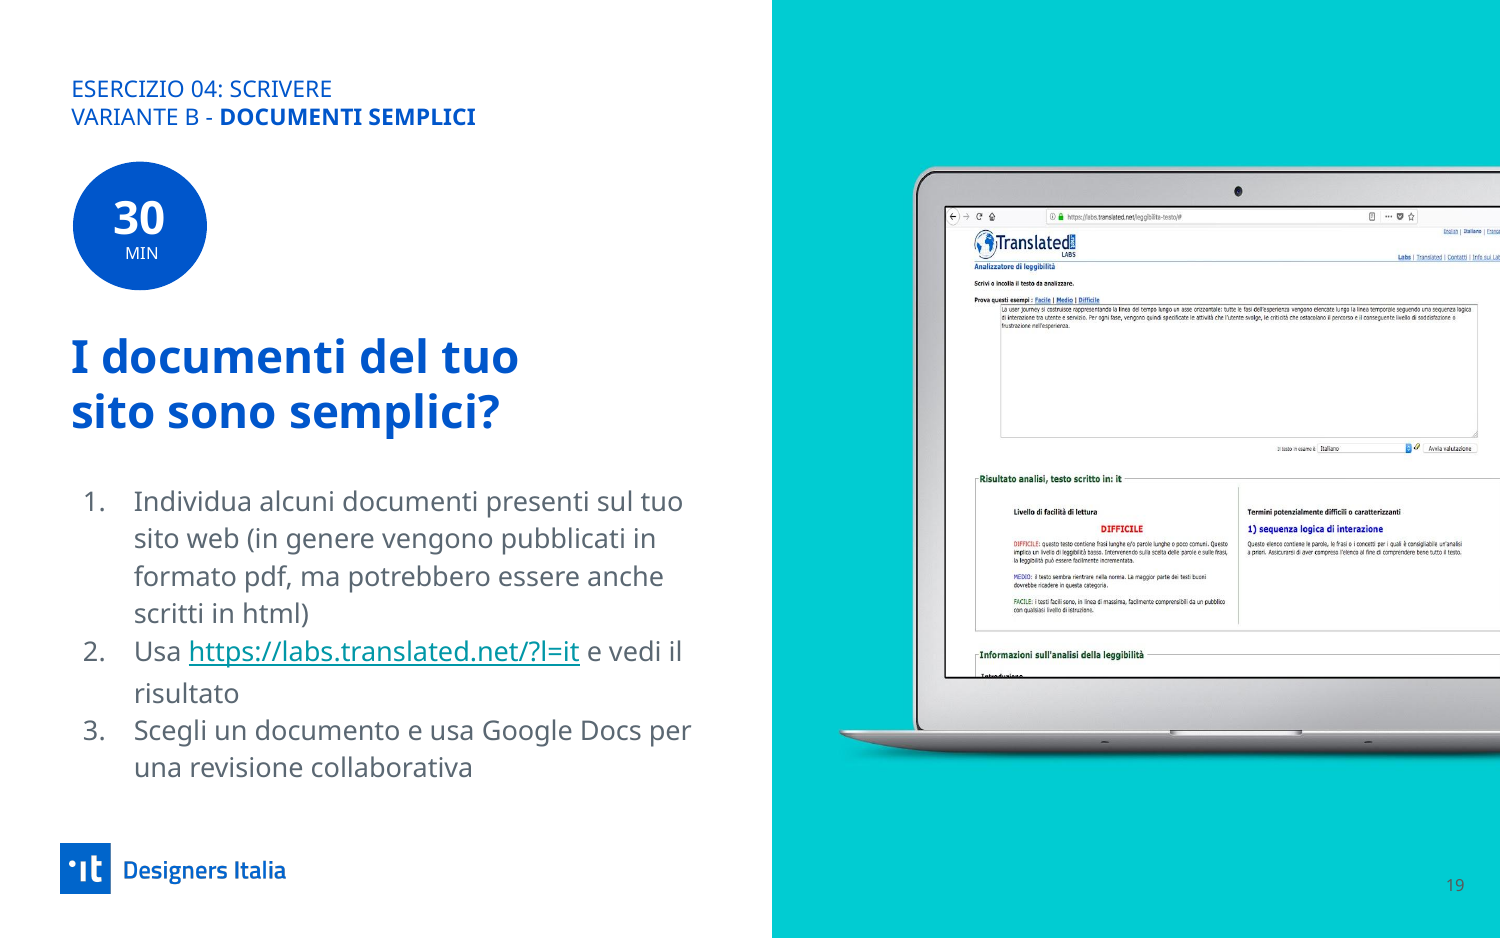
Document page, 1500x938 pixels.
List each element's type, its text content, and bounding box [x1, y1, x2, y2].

text_box 30 [94, 178, 185, 227]
text_box I documenti del tuo sito sono semplici? [56, 312, 622, 453]
picture [772, 0, 1500, 938]
picture [60, 843, 299, 894]
text_box 30 [148, 206, 157, 227]
slide_number <number> [1389, 849, 1480, 922]
text_box Individua alcuni documenti presenti sul tuo sito web (in genere vengono pubblicati in formato pdf, ma potrebbero essere anche scritti in html) Usa https://labs.translated.net/?l=it e vedi il risultato Scegli un documento e usa Google Docs per una revisione collaborativa [43, 464, 727, 775]
text_box [72, 161, 207, 291]
text_box MIN [106, 227, 178, 272]
text_box ESERCIZIO 04: SCRIVERE VARIANTE B - DOCUMENTI SEMPLICI [56, 60, 606, 149]
